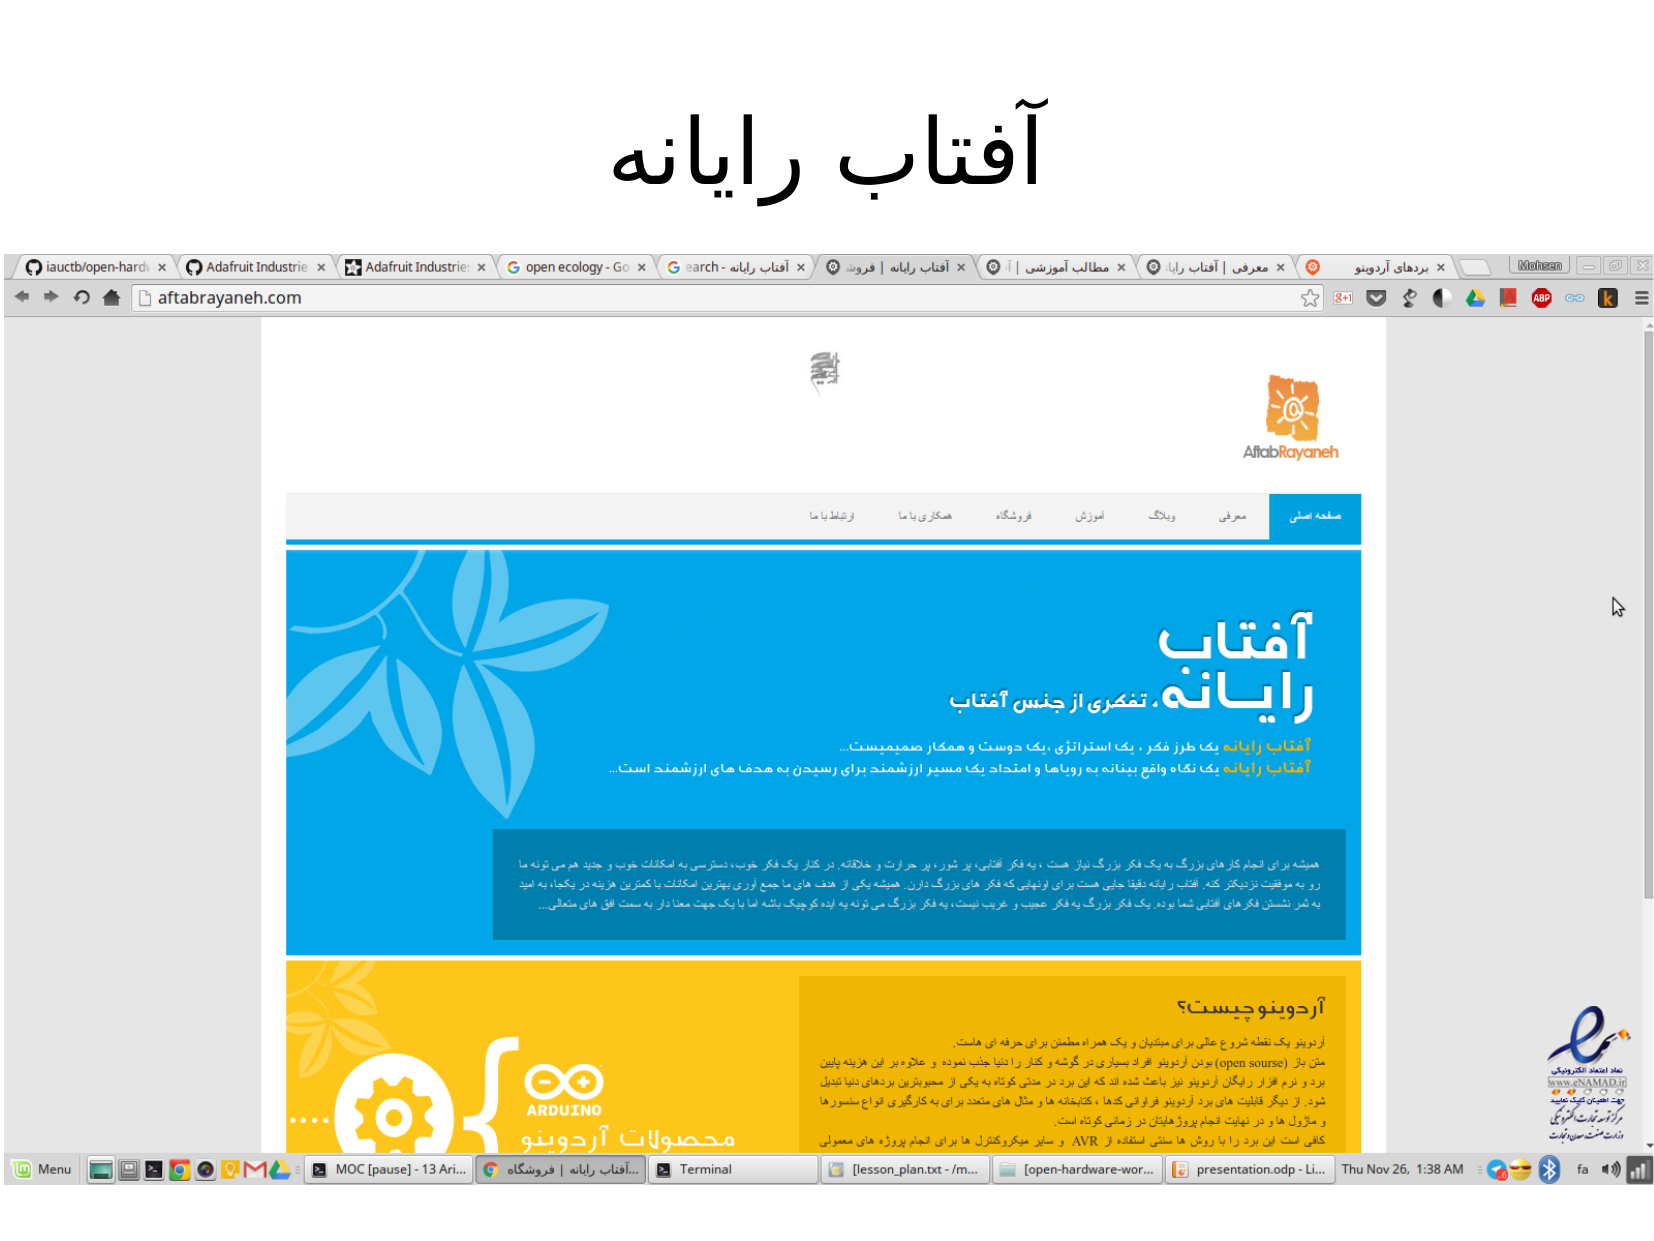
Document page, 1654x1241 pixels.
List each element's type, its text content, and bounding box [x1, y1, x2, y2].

picture [4, 254, 1654, 1185]
title آفتاب رایانه [82, 49, 1571, 254]
